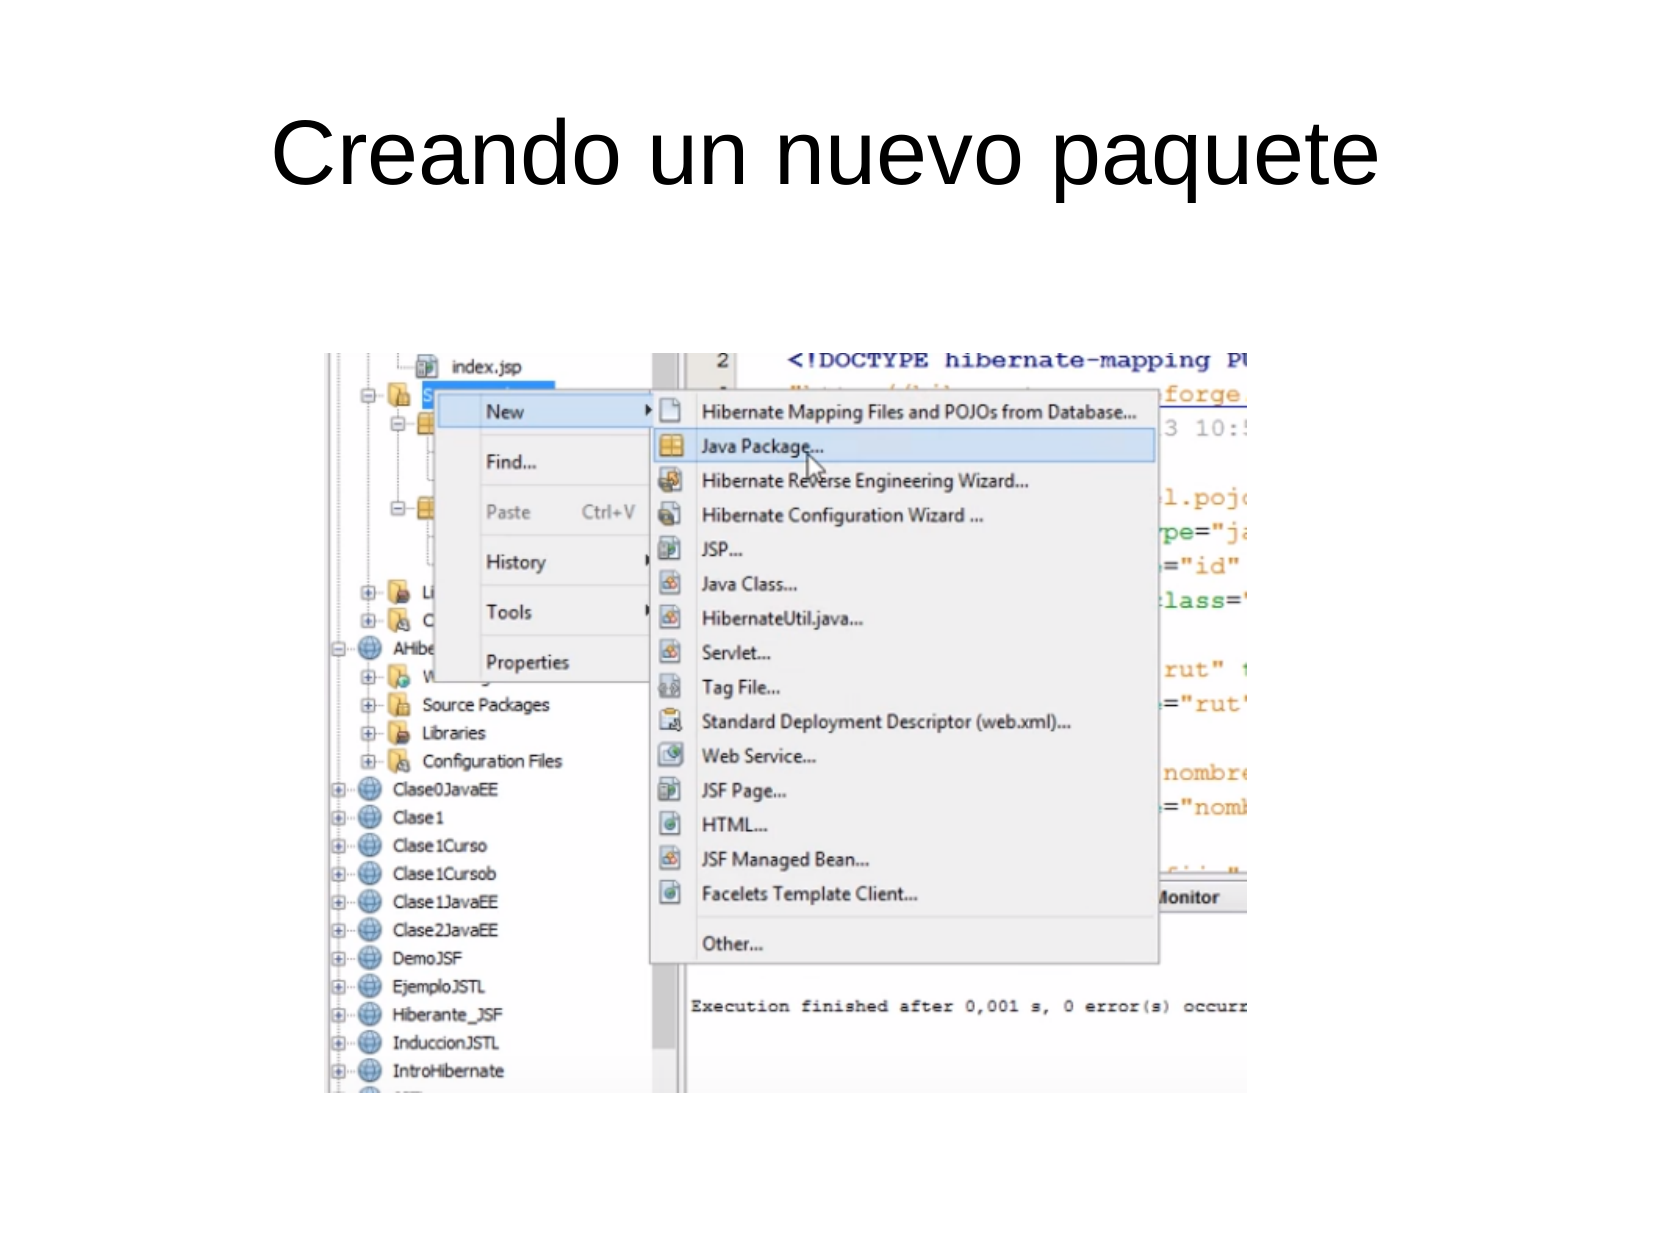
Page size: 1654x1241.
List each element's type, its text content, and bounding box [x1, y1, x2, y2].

picture [324, 353, 1247, 1093]
title Creando un nuevo paquete [82, 49, 1571, 257]
